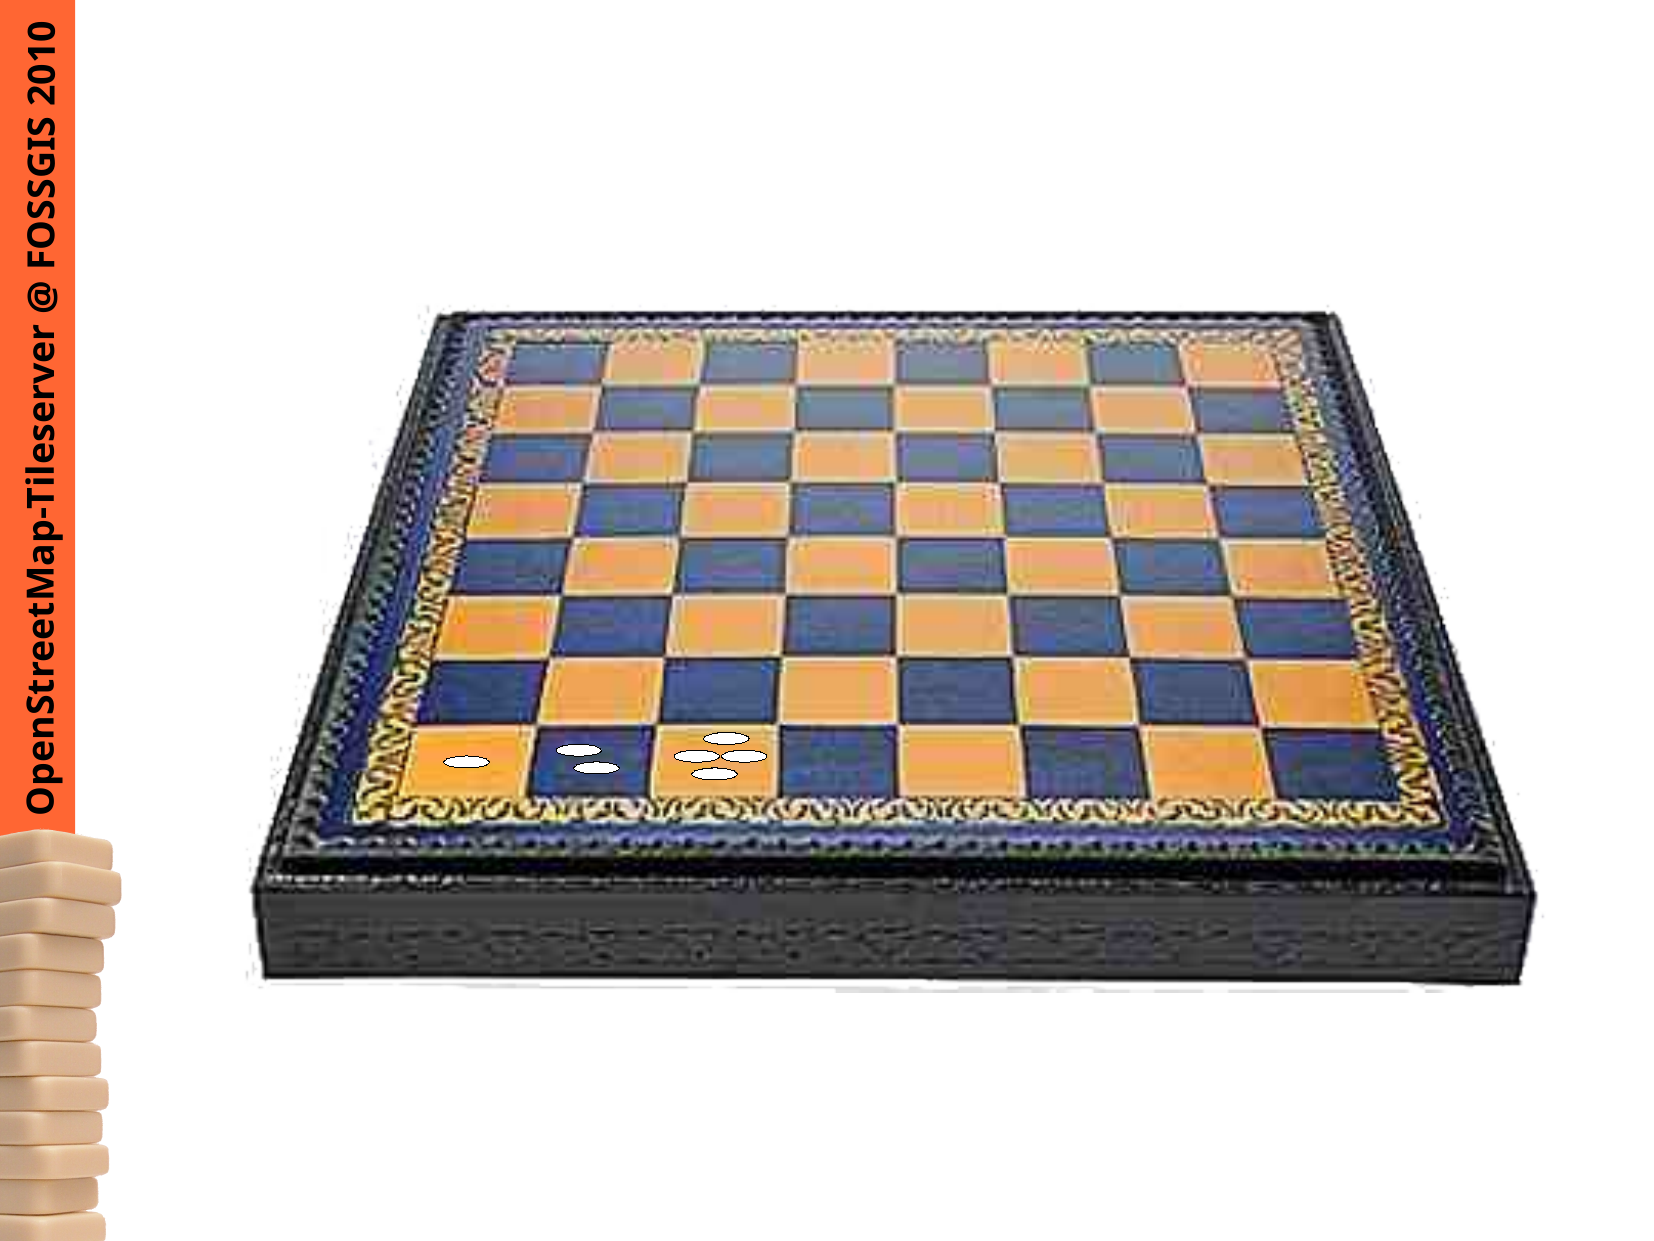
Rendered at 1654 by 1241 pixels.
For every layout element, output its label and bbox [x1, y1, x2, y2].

text_box [556, 744, 602, 757]
text_box [721, 750, 767, 763]
text_box [443, 755, 490, 768]
text_box [573, 761, 620, 774]
text_box [703, 732, 750, 745]
picture [222, 232, 1573, 993]
text_box [674, 750, 720, 763]
text_box [691, 767, 738, 780]
picture [0, 816, 133, 1241]
